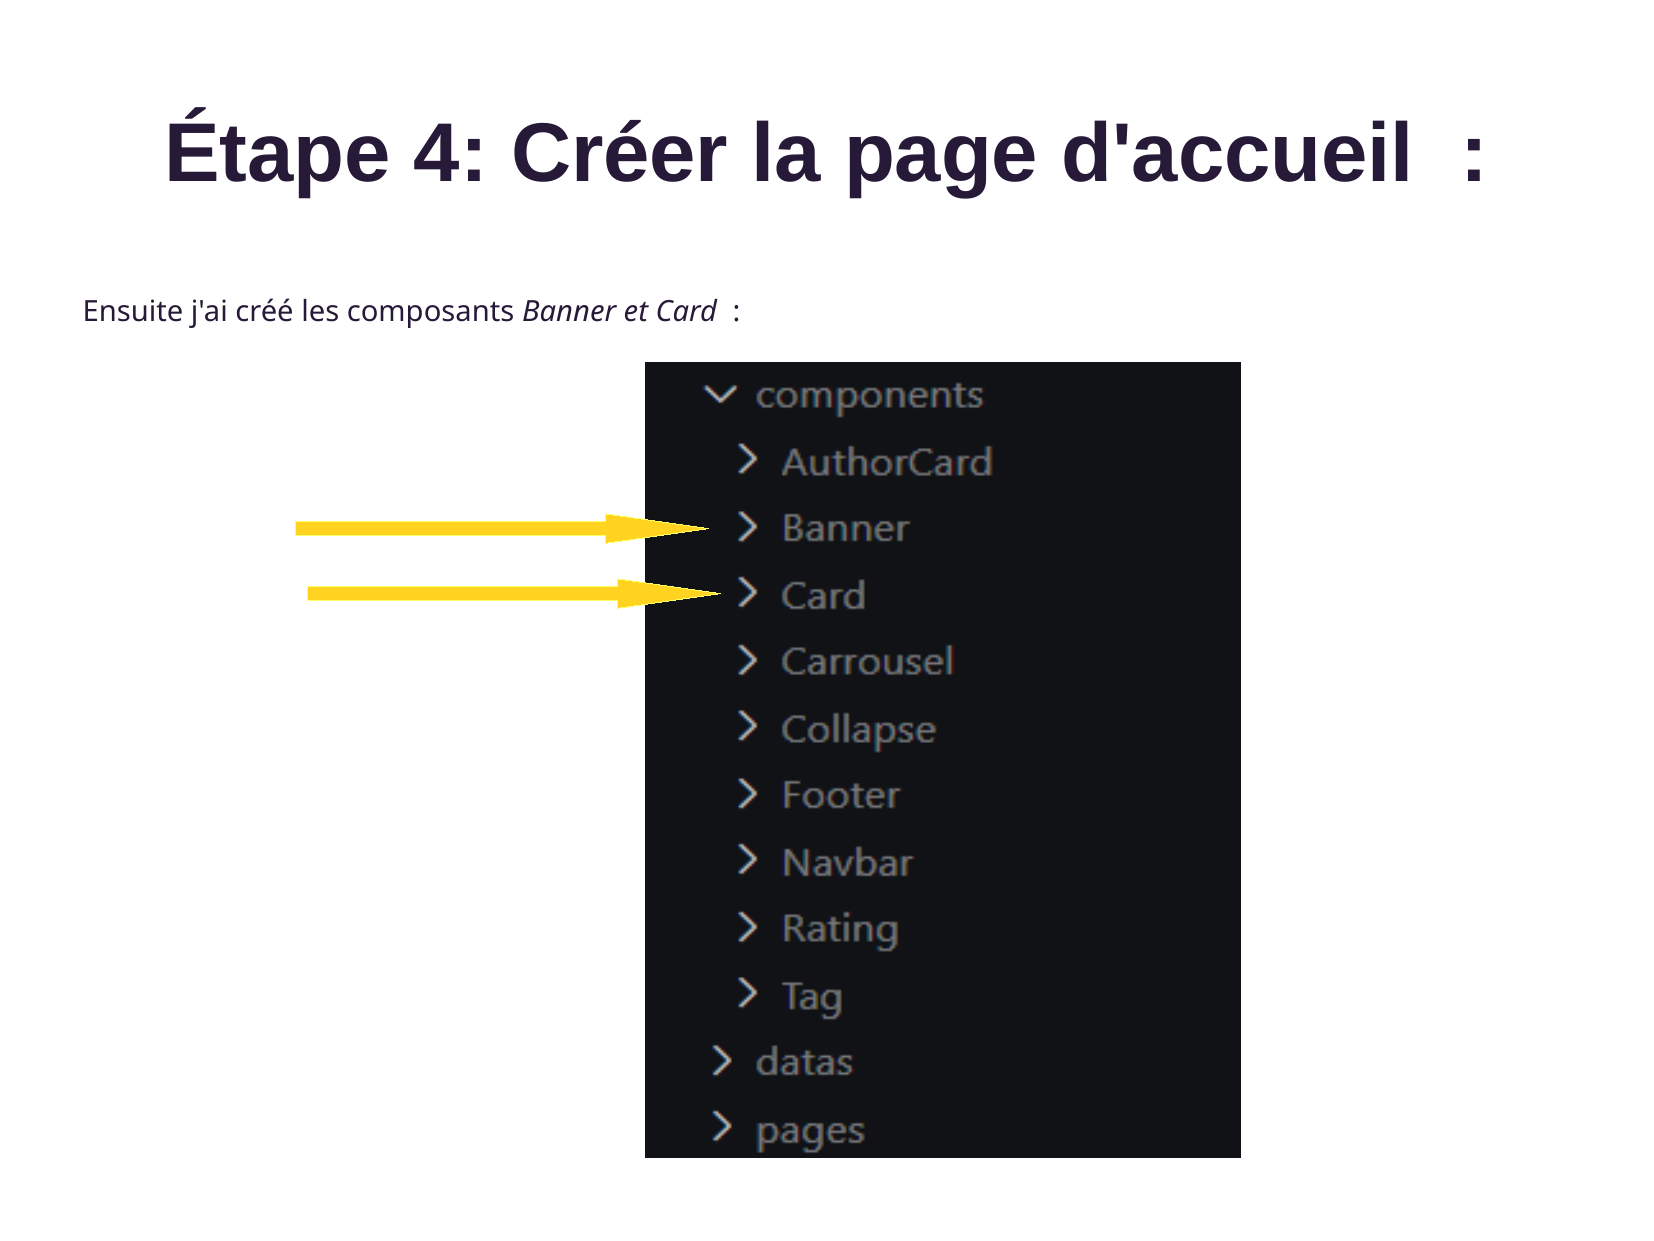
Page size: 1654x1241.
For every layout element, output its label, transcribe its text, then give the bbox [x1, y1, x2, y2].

text_box [307, 578, 721, 609]
picture [645, 362, 1241, 1158]
title Étape 4: Créer la page d'accueil : [82, 49, 1571, 257]
list Ensuite j'ai créé les composants Banner et Card : [82, 290, 1571, 1109]
text_box [295, 513, 709, 544]
